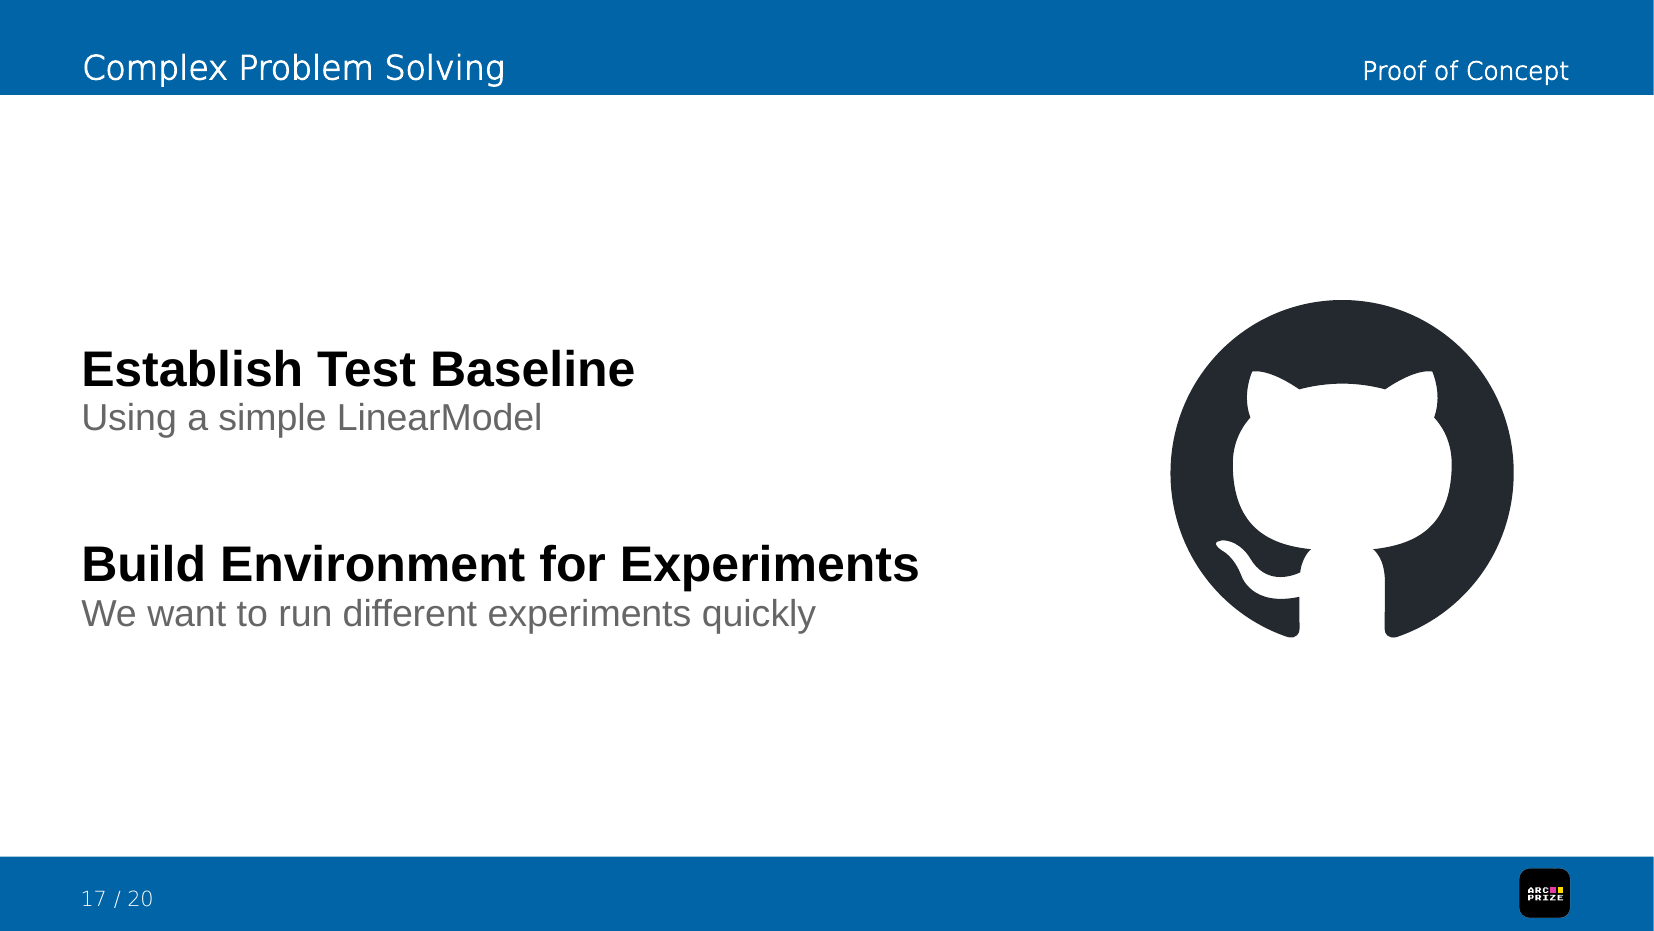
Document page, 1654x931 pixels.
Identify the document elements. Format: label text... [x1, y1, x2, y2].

picture [1170, 300, 1516, 638]
title Complex Problem Solving [82, 48, 788, 88]
text_box Establish Test Baseline Using a simple LinearModel Build Environment for Experiments We want to run different experiments quickly [81, 173, 1576, 802]
picture [1519, 868, 1571, 918]
